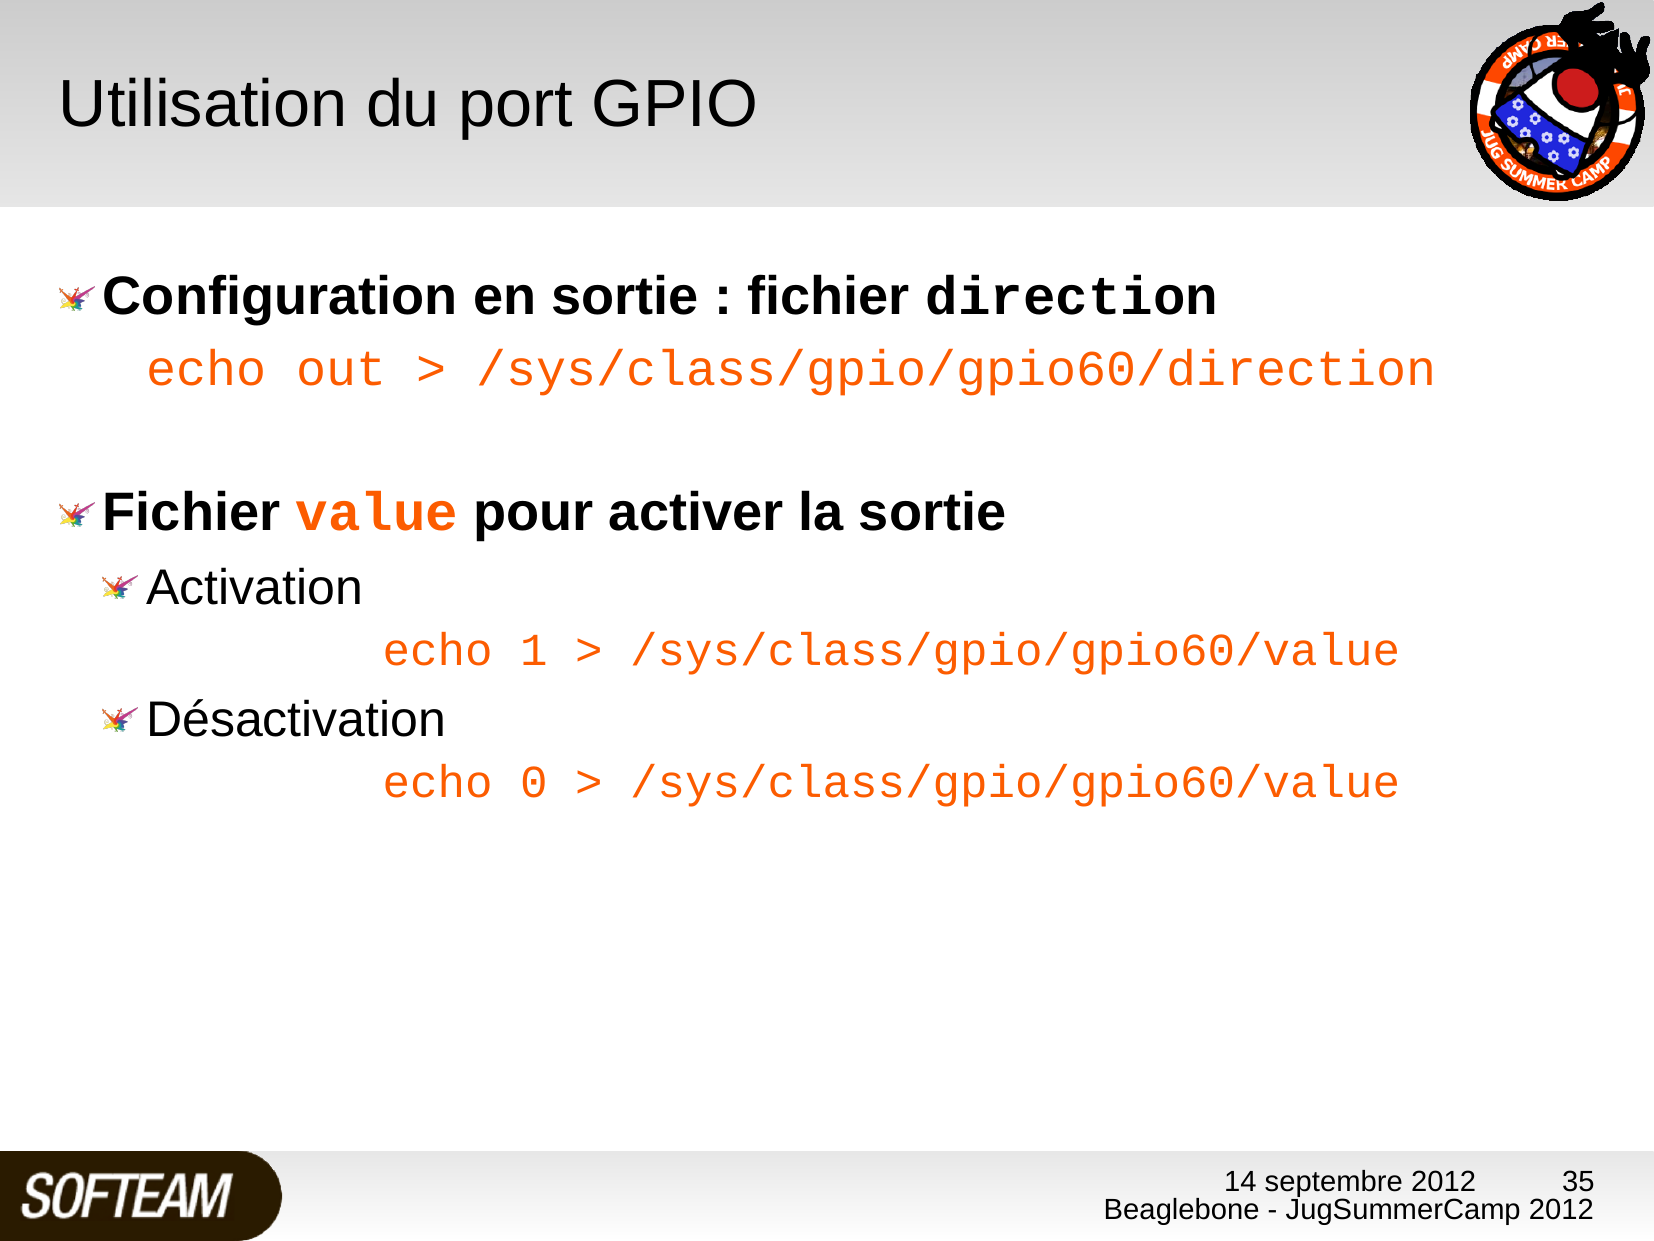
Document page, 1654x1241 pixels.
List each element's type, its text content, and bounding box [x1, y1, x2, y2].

list Configuration en sortie : fichier direction echo out > /sys/class/gpio/gpio60/direction Fichier value pour activer la sortie Activation echo 1 > /sys/class/gpio/gpio60/value Désactivation echo 0 > /sys/class/gpio/gpio60/value [59, 265, 1595, 985]
picture [1465, 0, 1654, 207]
picture [0, 1151, 286, 1241]
title Utilisation du port GPIO [59, 29, 1359, 178]
